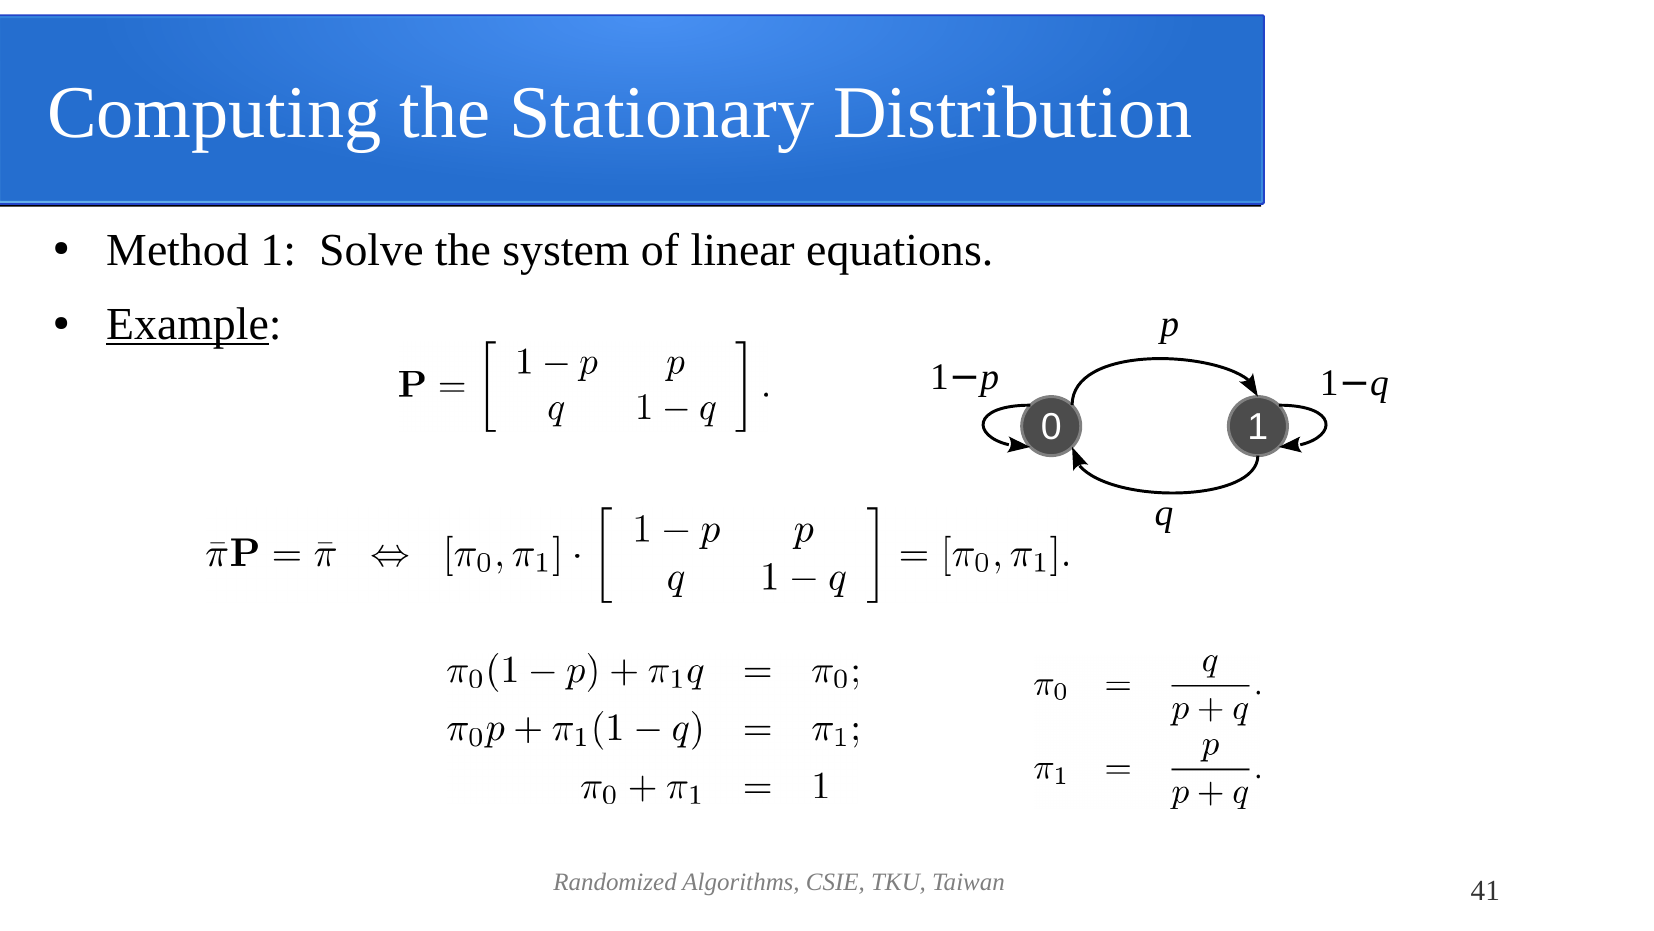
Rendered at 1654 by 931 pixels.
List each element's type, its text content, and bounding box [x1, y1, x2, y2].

picture [399, 341, 768, 432]
list Method 1: Solve the system of linear equations. Example: [35, 224, 1524, 764]
text_box 1 [1228, 396, 1288, 456]
picture [447, 653, 858, 804]
text_box 1−p [915, 342, 1034, 408]
text_box 0 [1021, 396, 1081, 456]
picture [1034, 655, 1260, 809]
title Computing the Stationary Distribution [47, 35, 1199, 189]
text_box p [1145, 295, 1217, 352]
picture [206, 507, 1068, 603]
text_box 1−q [1305, 348, 1424, 414]
text_box q [1139, 484, 1211, 541]
